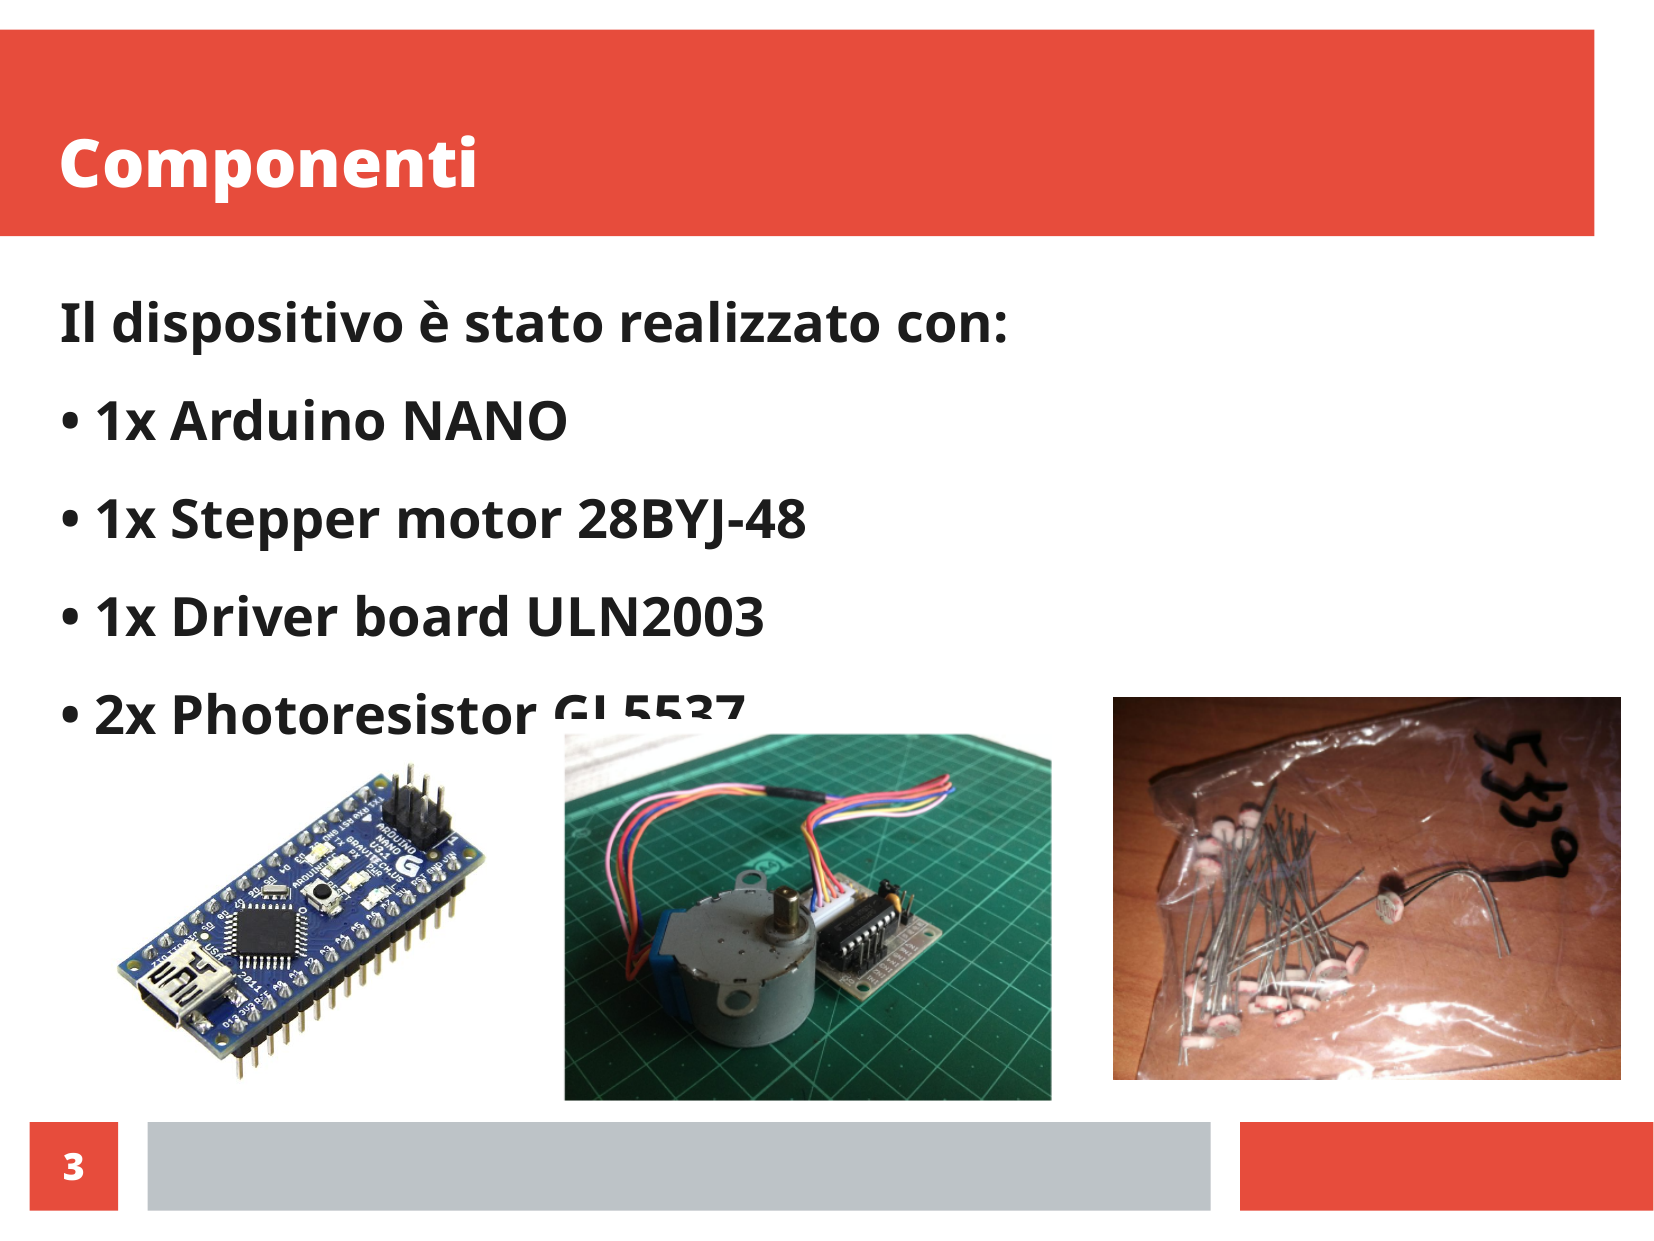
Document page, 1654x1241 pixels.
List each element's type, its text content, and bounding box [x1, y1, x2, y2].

title Componenti [59, 59, 1595, 207]
picture [69, 749, 526, 1092]
list Il dispositivo è stato realizzato con: • 1x Arduino NANO • 1x Stepper motor 28BYJ-48 • 1x Driver board ULN2003 • 2x Photoresistor GL5537 [60, 285, 1566, 1053]
picture [555, 719, 1062, 1113]
picture [1113, 697, 1621, 1081]
